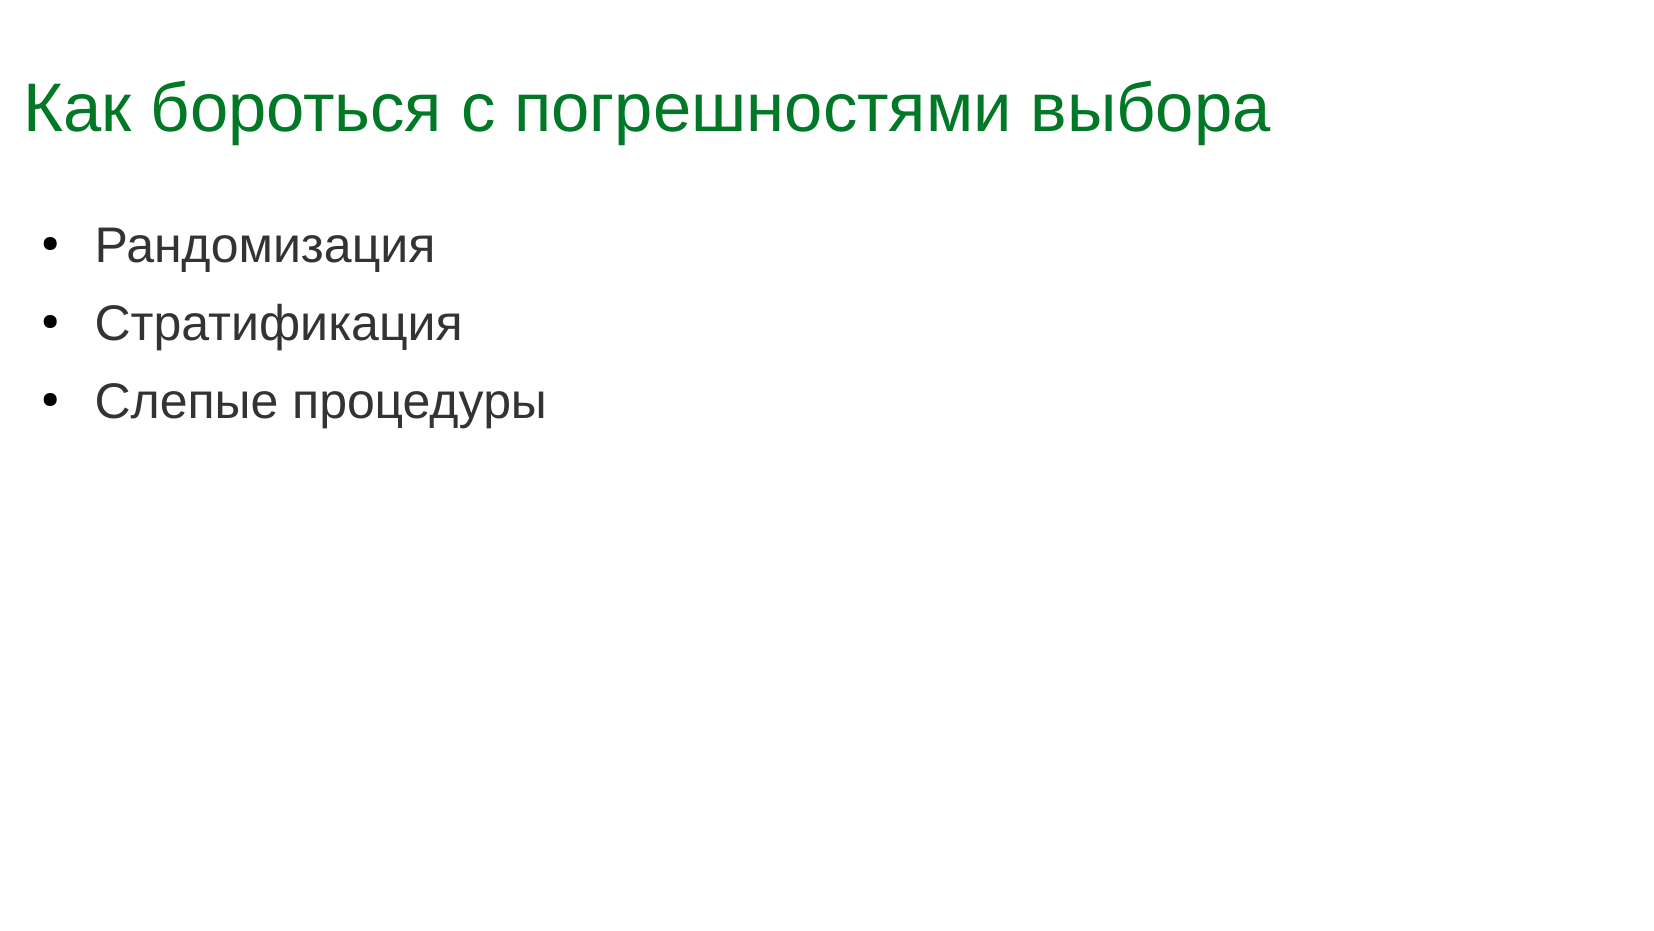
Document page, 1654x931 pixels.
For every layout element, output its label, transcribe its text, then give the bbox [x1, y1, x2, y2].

title Как бороться с погрешностями выбора [23, 23, 1630, 193]
list Рандомизация Стратификация Слепые процедуры [23, 217, 1630, 827]
